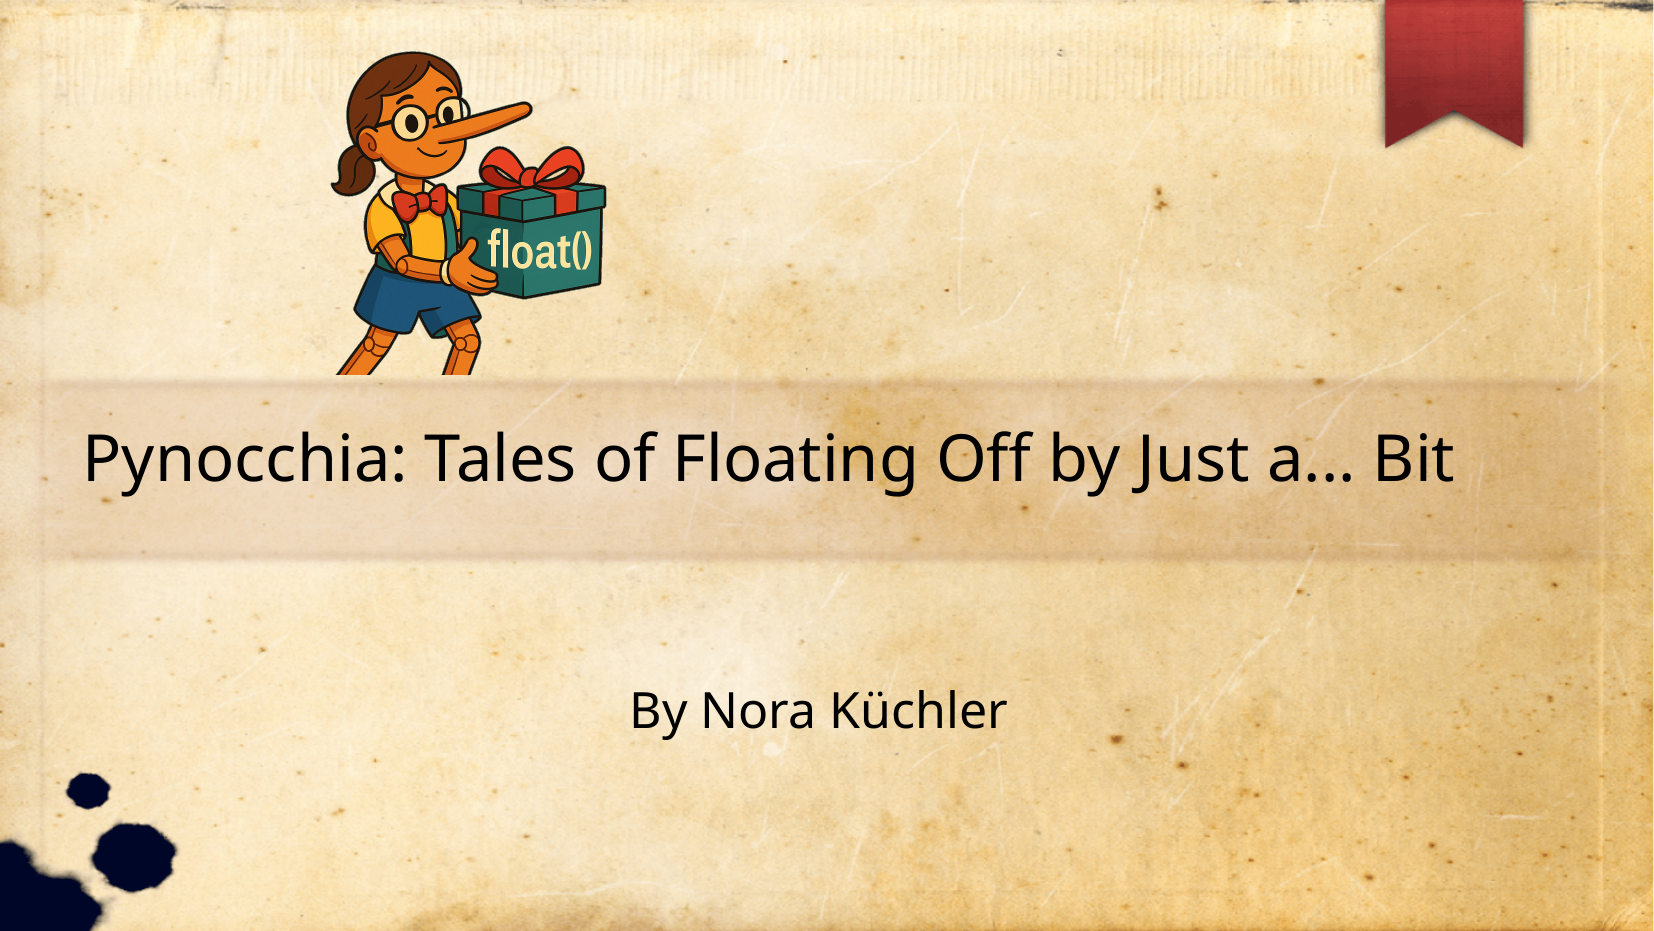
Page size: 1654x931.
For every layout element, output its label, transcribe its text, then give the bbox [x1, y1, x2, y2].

picture [0, 0, 1654, 931]
subtitle By Nora Küchler [82, 584, 1538, 833]
title Pynocchia: Tales of Floating Off by Just a... Bit [82, 389, 1571, 546]
